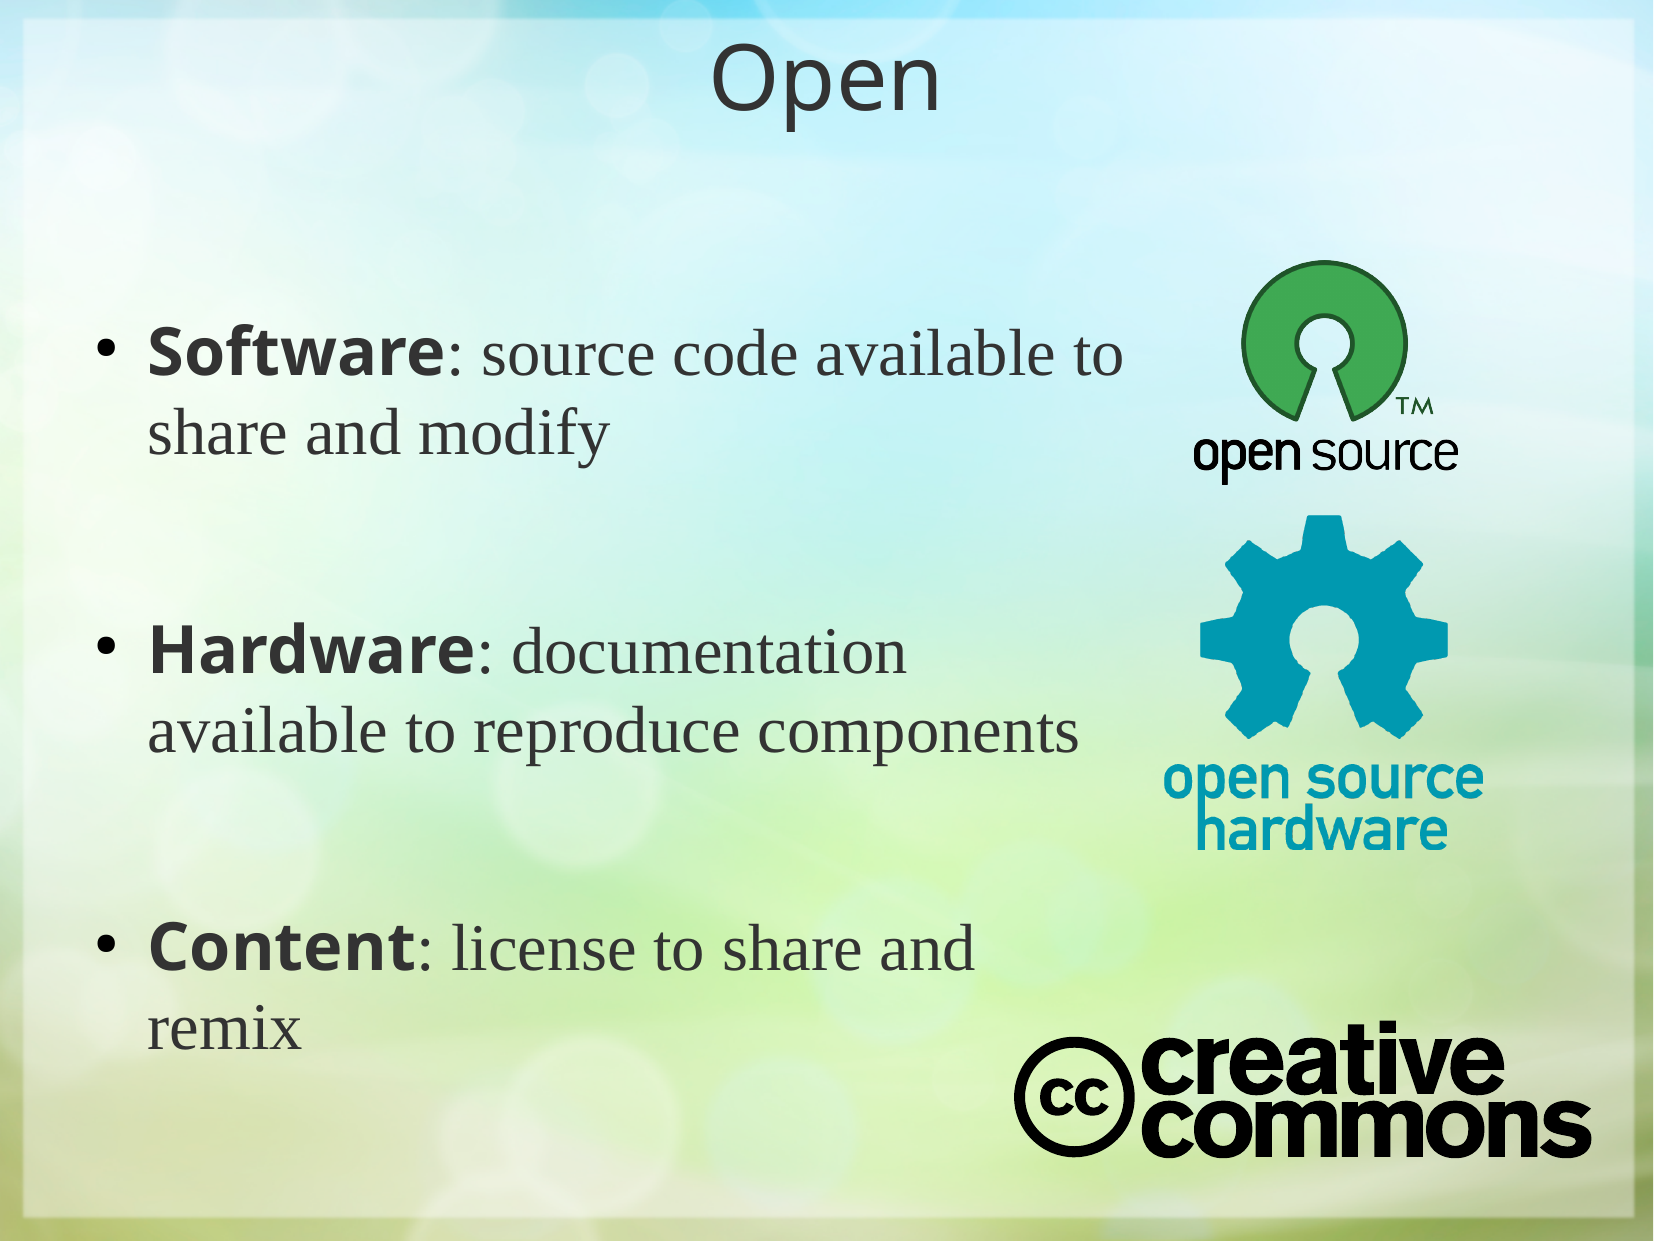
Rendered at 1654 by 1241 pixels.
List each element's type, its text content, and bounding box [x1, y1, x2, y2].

picture [0, 0, 1654, 1241]
list Software: source code available to share and modify Hardware: documentation available to reproduce components Content: license to share and remix [76, 303, 1150, 962]
title Open [82, 0, 1571, 151]
